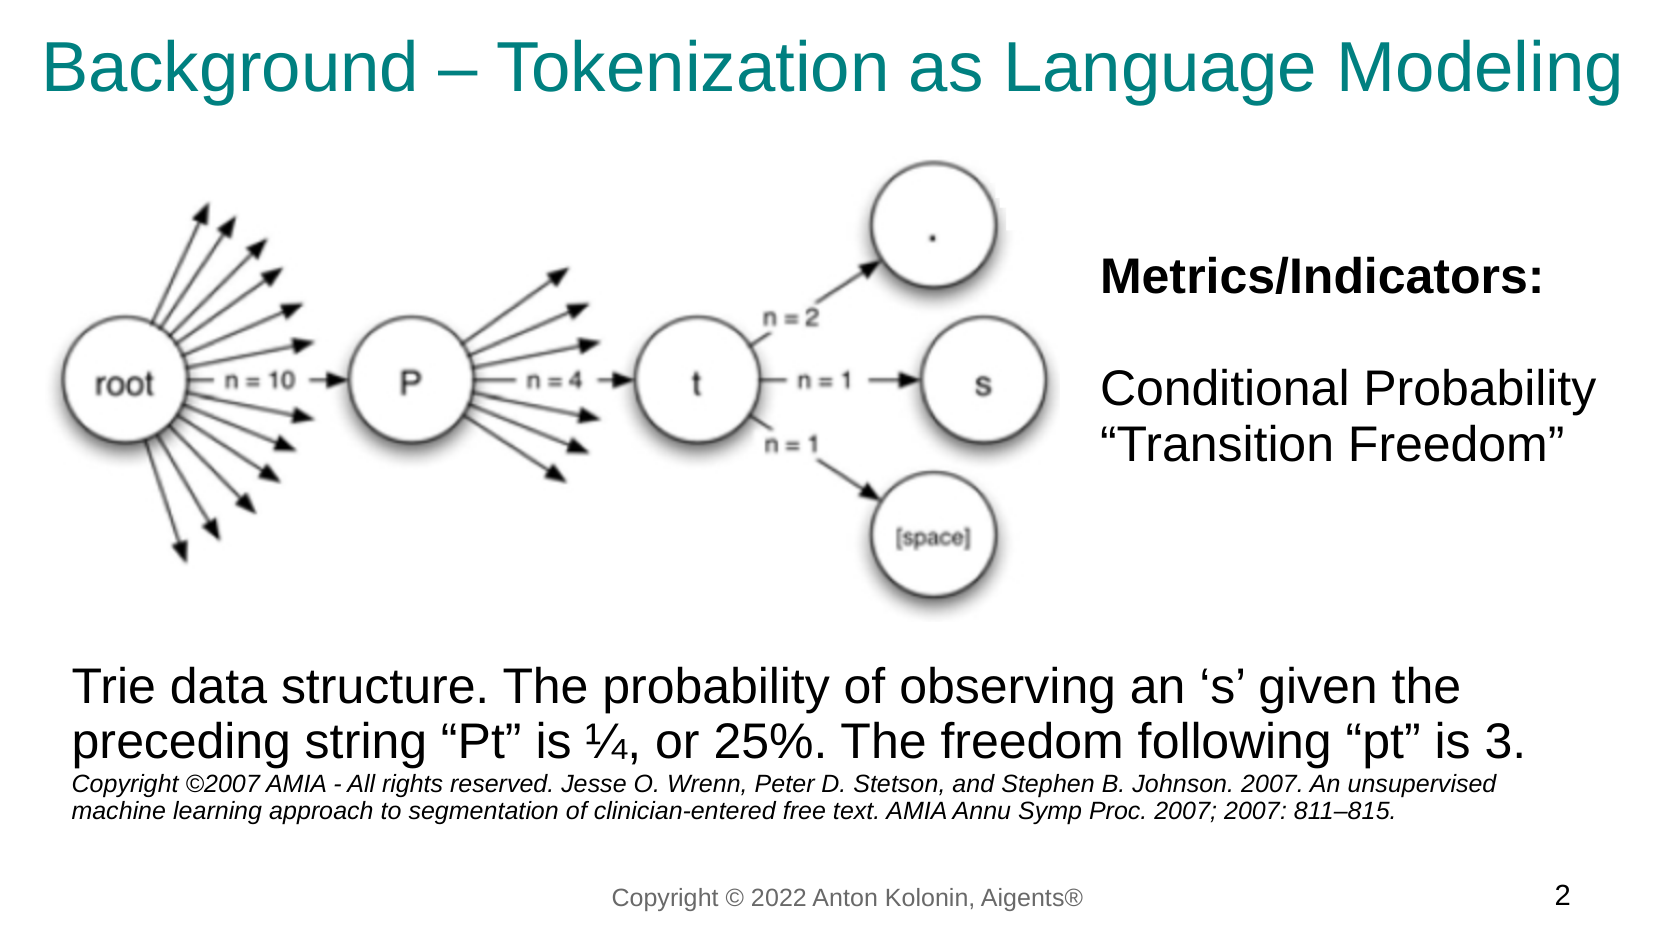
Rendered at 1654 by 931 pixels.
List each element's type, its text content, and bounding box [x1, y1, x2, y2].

picture [45, 156, 1060, 622]
text_box Trie data structure. The probability of observing an ‘s’ given the preceding string “Pt” is ¼, or 25%. The freedom following “pt” is 3. Copyright ©2007 AMIA - All rights reserved. Jesse O. Wrenn, Peter D. Stetson, and Stephen B. Johnson. 2007. An unsupervised machine learning approach to segmentation of clinician-entered free text. AMIA Annu Symp Proc. 2007; 2007: 811–815. [56, 650, 1587, 858]
text_box Background – Tokenization as Language Modeling [0, 0, 1636, 135]
text_box Metrics/Indicators: Conditional Probability “Transition Freedom” [1085, 241, 1652, 535]
